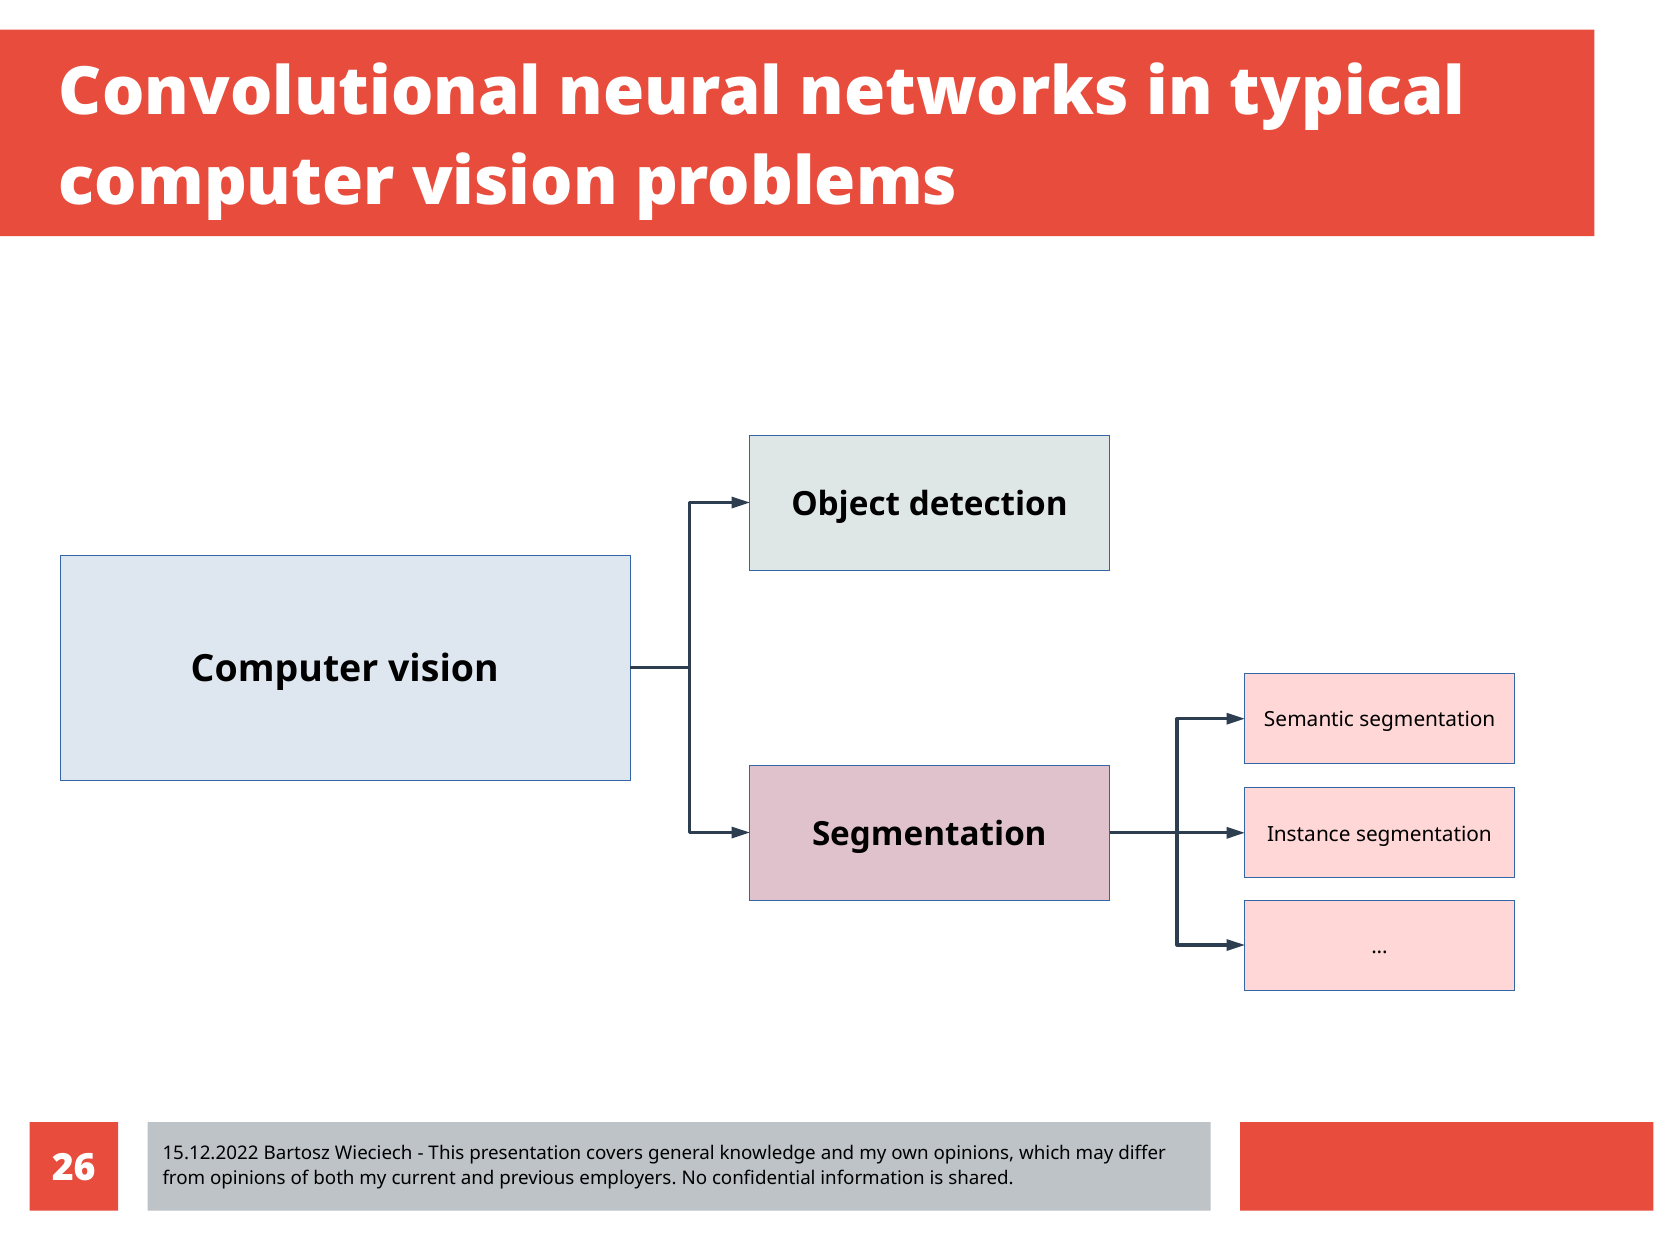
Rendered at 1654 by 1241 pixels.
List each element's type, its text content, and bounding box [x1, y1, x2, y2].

text_box Object detection [749, 435, 1110, 571]
text_box Segmentation [749, 765, 1110, 901]
title Convolutional neural networks in typical computer vision problems [59, 76, 1595, 225]
text_box Instance segmentation [1244, 787, 1515, 878]
text_box Semantic segmentation [1244, 673, 1515, 764]
text_box ... [1244, 900, 1515, 991]
text_box Computer vision [60, 555, 631, 781]
